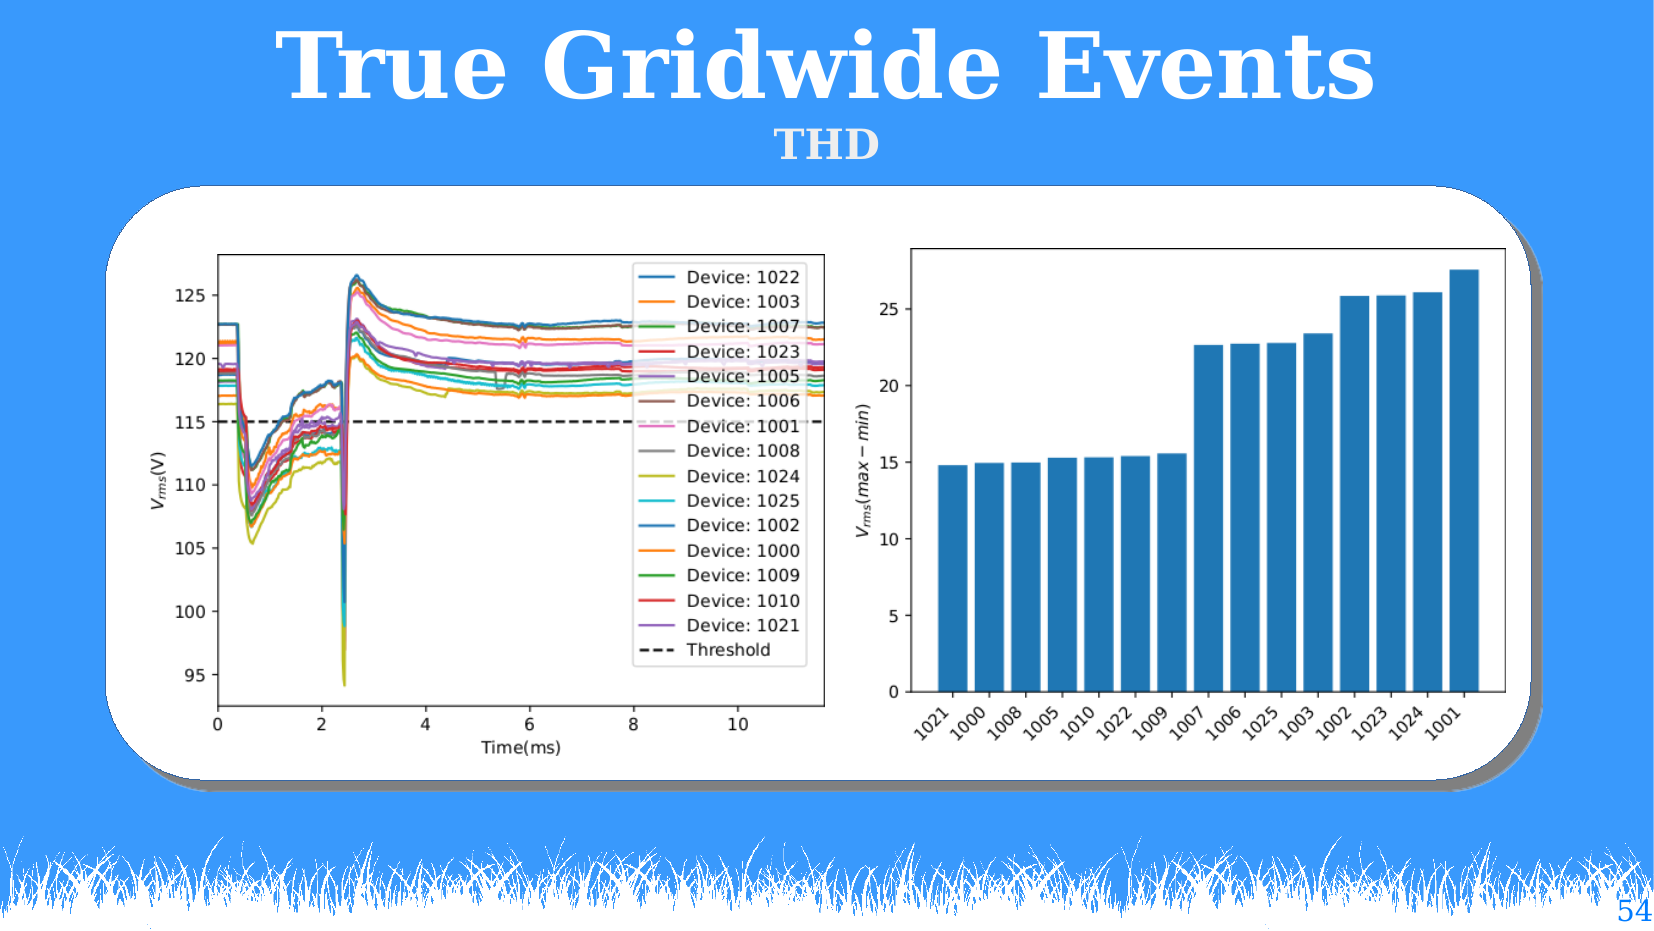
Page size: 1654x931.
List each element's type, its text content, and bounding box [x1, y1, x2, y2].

title True Gridwide Events THD [82, 12, 1571, 170]
text_box [105, 185, 1532, 781]
picture [0, 0, 1654, 931]
